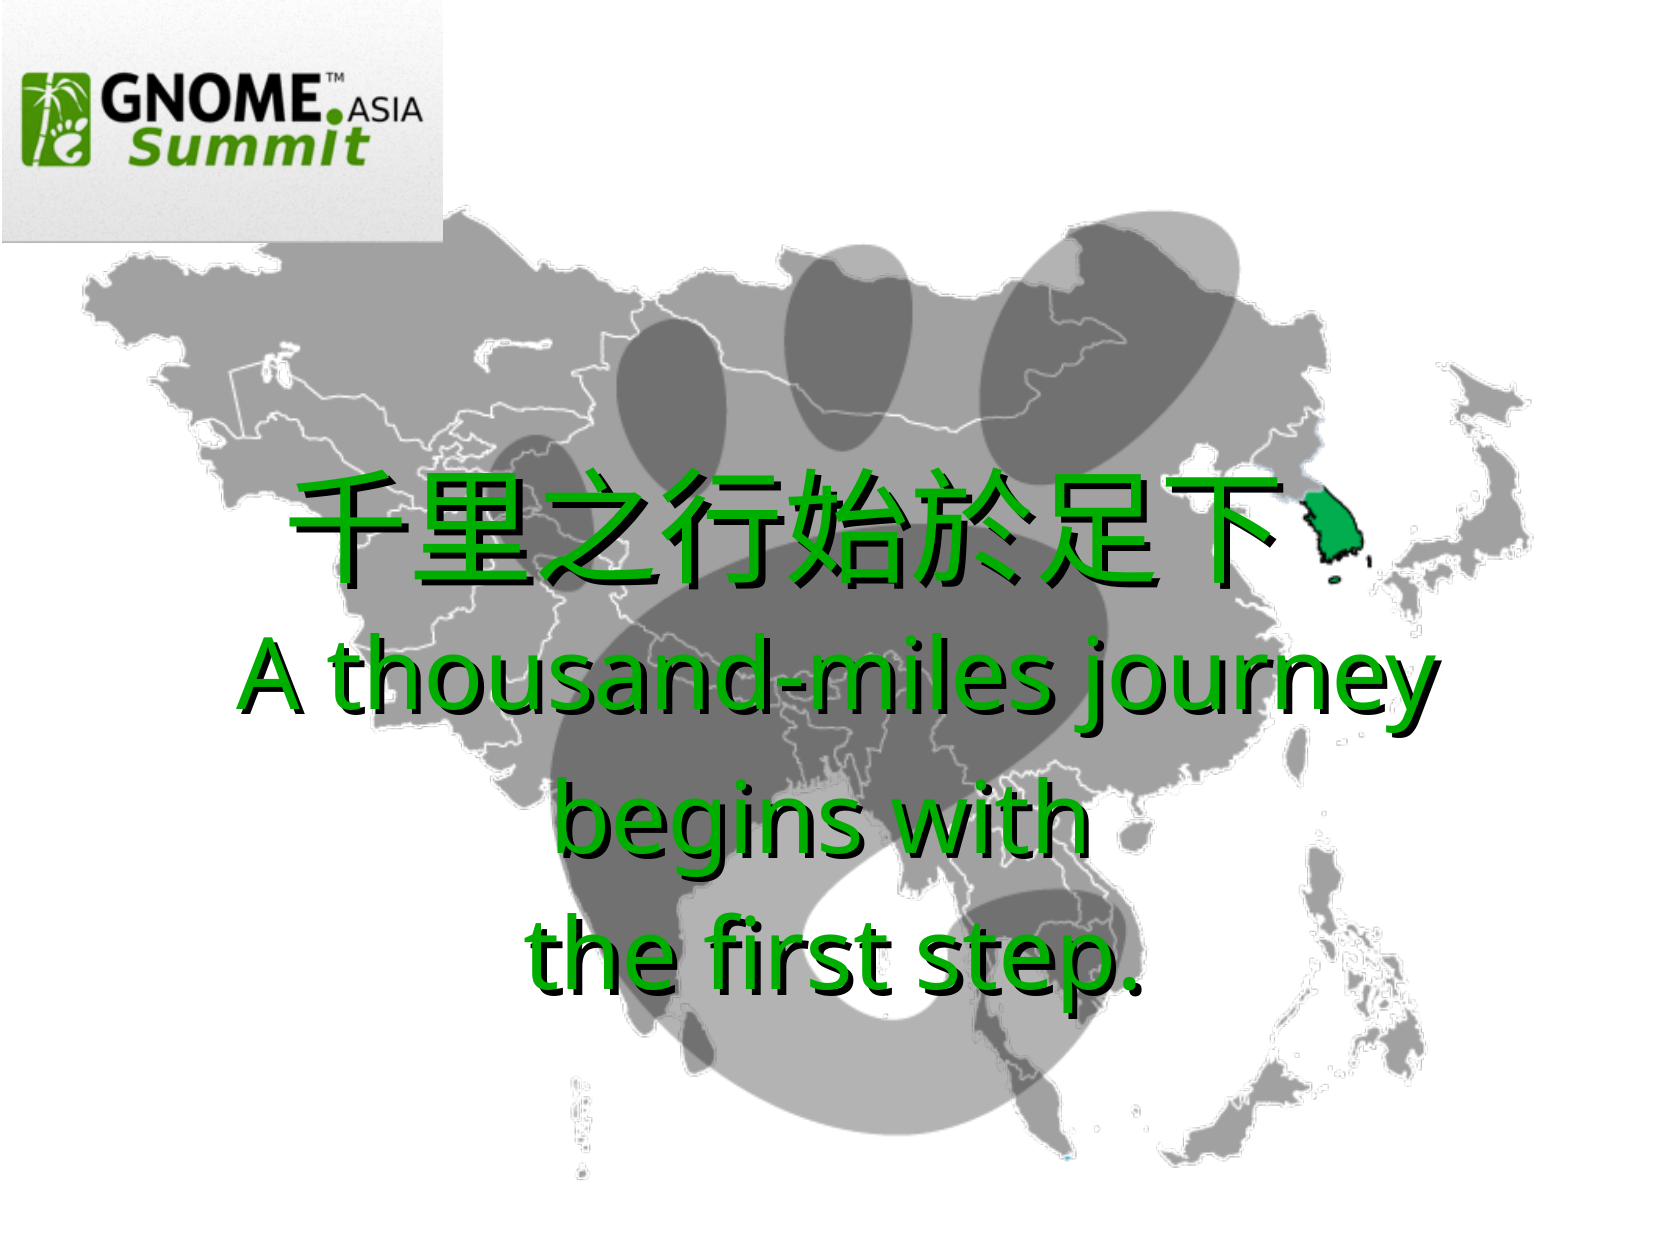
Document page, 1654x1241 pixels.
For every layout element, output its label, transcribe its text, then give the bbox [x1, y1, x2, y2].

picture [2, 0, 1654, 1241]
text_box 千里之行始於足下 [269, 450, 1518, 568]
text_box A thousand-miles journey begins with the first step. [188, 568, 1577, 1006]
